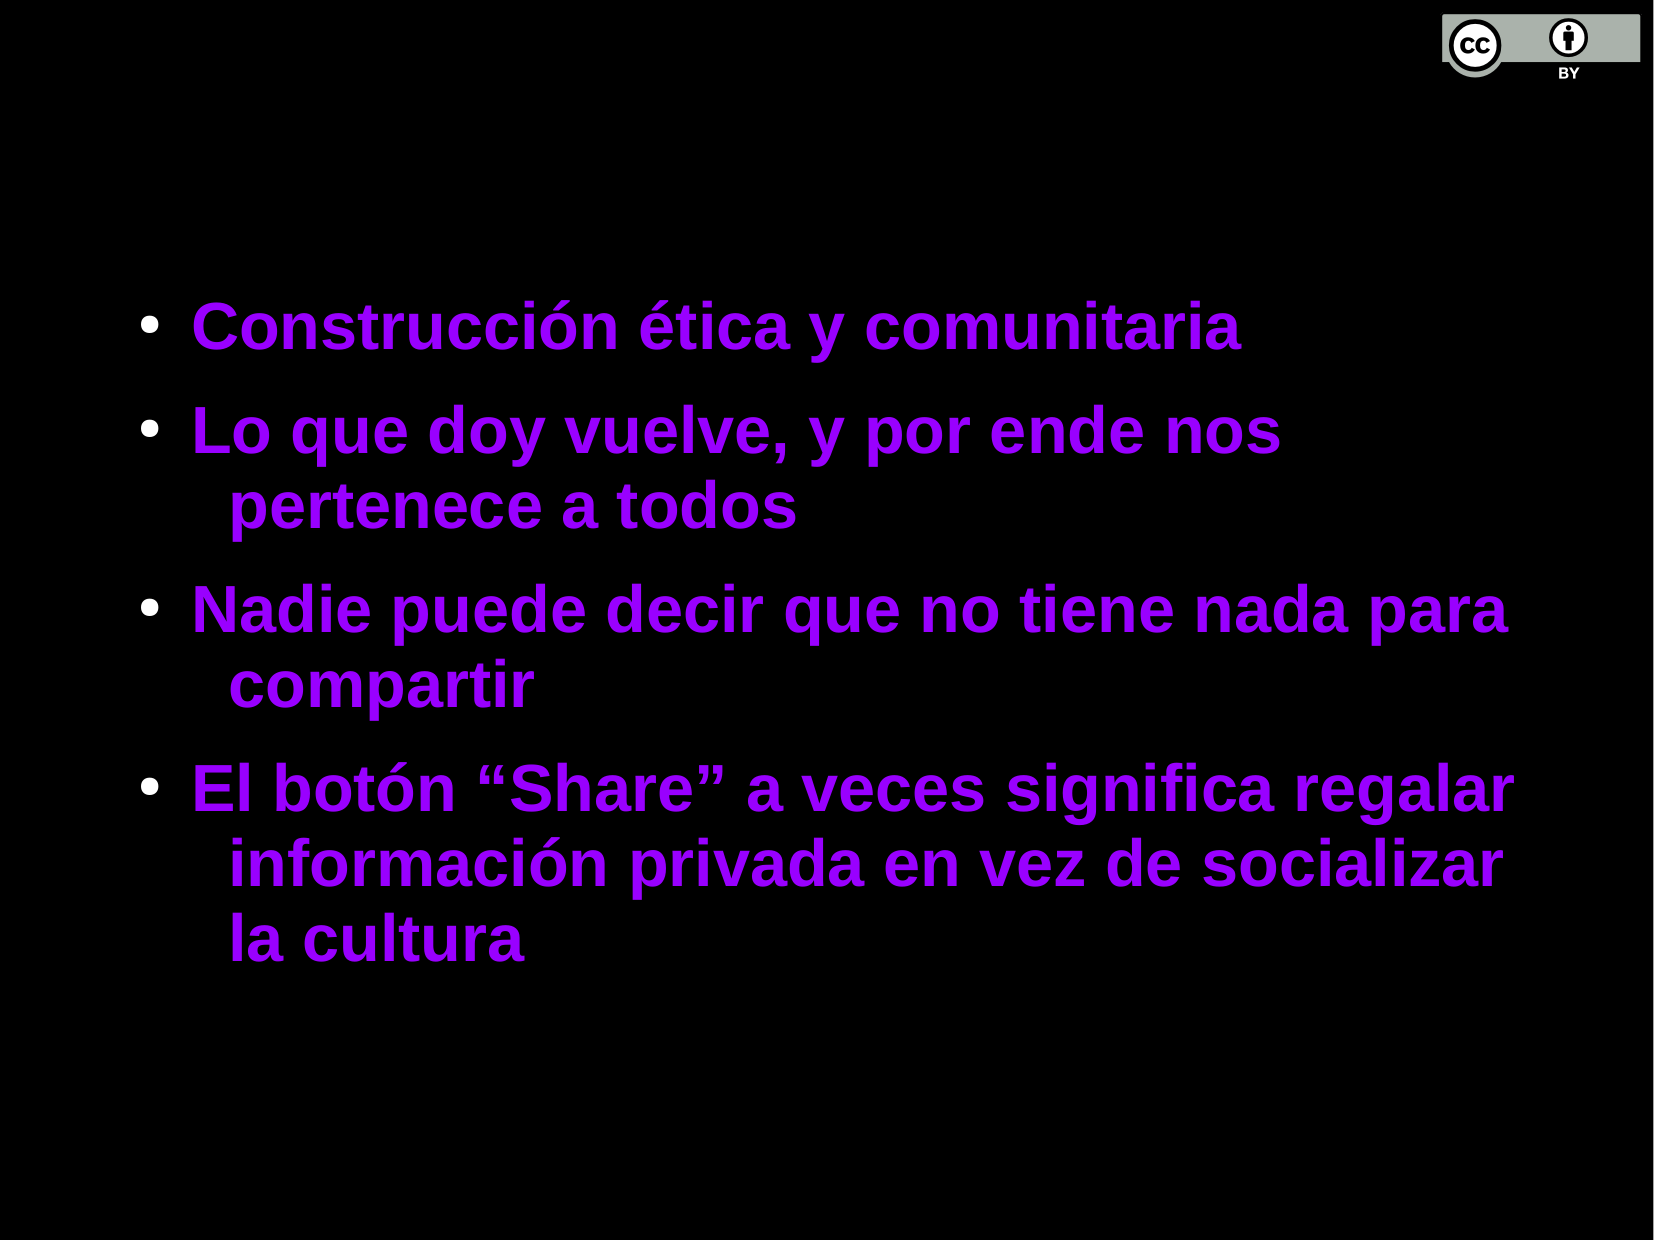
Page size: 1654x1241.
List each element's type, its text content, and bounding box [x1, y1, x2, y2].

list Construcción ética y comunitaria Lo que doy vuelve, y por ende nos pertenece a todos Nadie puede decir que no tiene nada para compartir El botón “Share” a veces significa regalar información privada en vez de socializar la cultura [82, 272, 1571, 992]
picture [1440, 12, 1642, 83]
